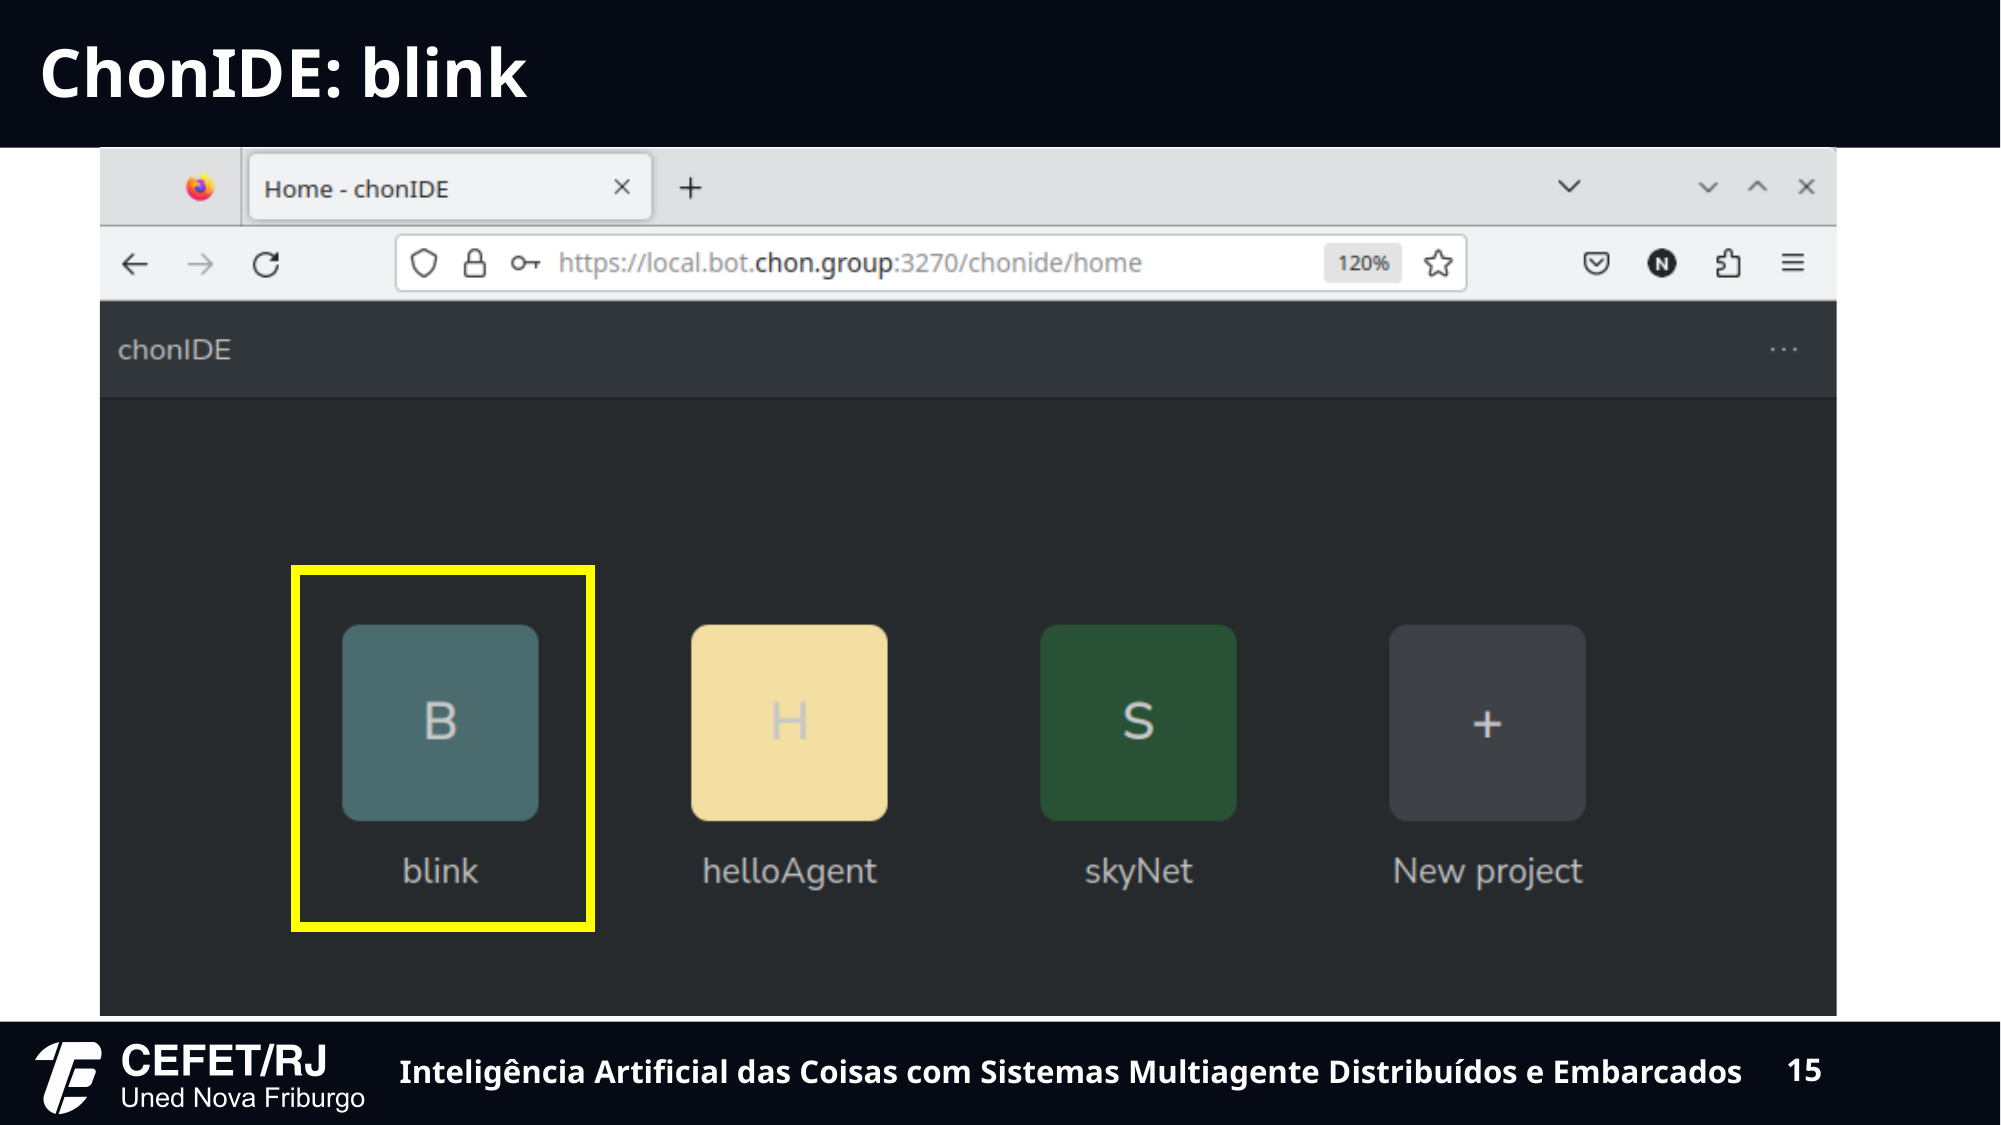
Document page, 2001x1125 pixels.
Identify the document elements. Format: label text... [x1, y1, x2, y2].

picture [0, 147, 1837, 1125]
text_box ChonIDE: blink [25, 23, 1998, 116]
